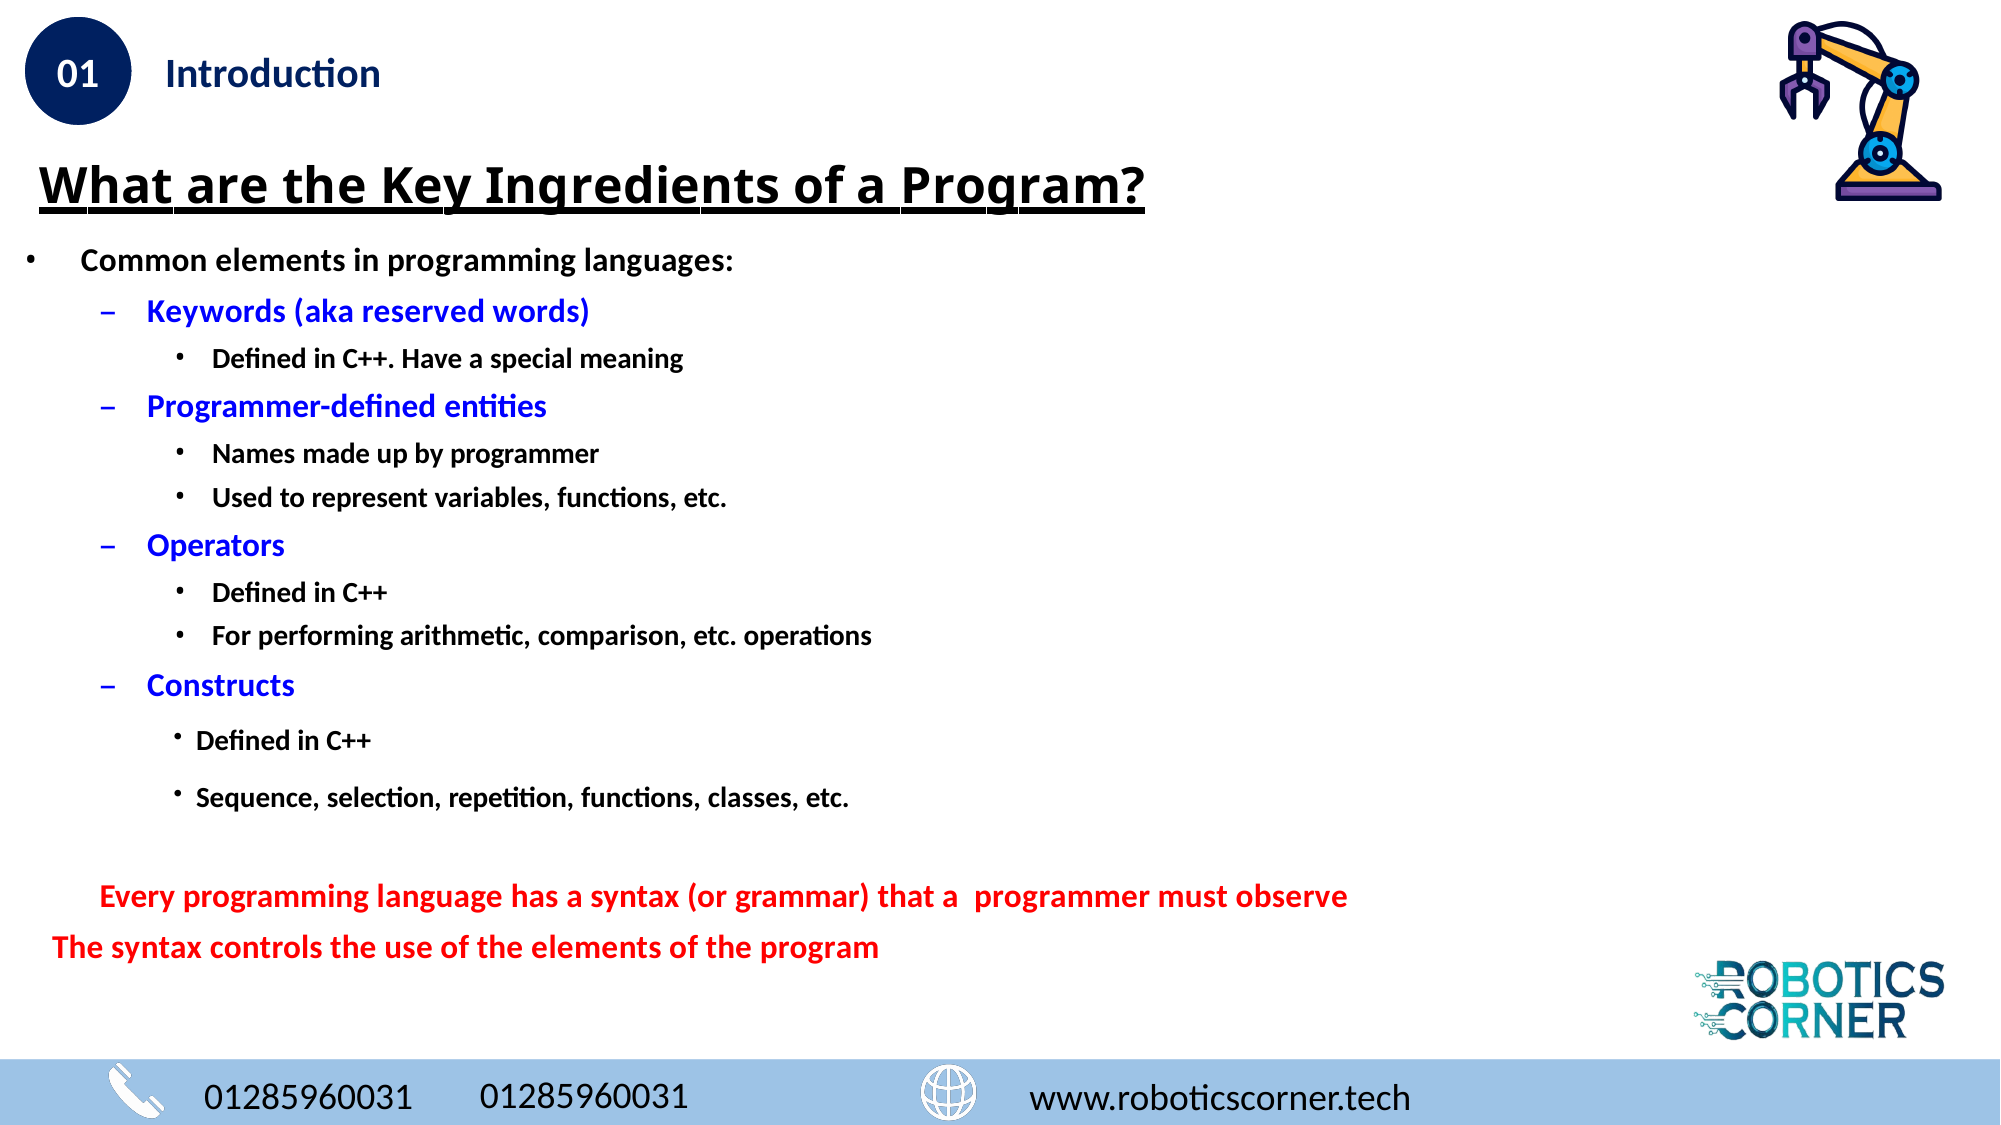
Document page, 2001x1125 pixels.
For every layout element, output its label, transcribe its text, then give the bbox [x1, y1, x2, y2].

text_box 01285960031 [465, 1063, 811, 1124]
text_box [981, 1059, 2000, 1125]
text_box Introduction [150, 38, 710, 103]
title What are the Key Ingredients of a Program? [37, 86, 1381, 224]
text_box Common elements in programming languages: Keywords (aka reserved words) Defined in C++. Have a special meaning Programmer-defined entities Names made up by programmer Used to represent variables, functions, etc. Operators Defined in C++ For performing arithmetic, comparison, etc. operations Constructs Defined in C++ Sequence, selection, repetition, functions, classes, etc. Every programming language has a syntax (or grammar) that a programmer must observe The syntax controls the use of the elements of the program [22, 224, 2000, 965]
text_box 01285960031 [189, 1064, 495, 1125]
picture [1771, 21, 1950, 201]
text_box 01 [22, 14, 134, 128]
picture [915, 1059, 981, 1125]
text_box [0, 1059, 915, 1125]
picture [103, 1057, 170, 1124]
text_box www.roboticscorner.tech [1014, 1065, 1531, 1125]
picture [1680, 965, 1953, 1059]
